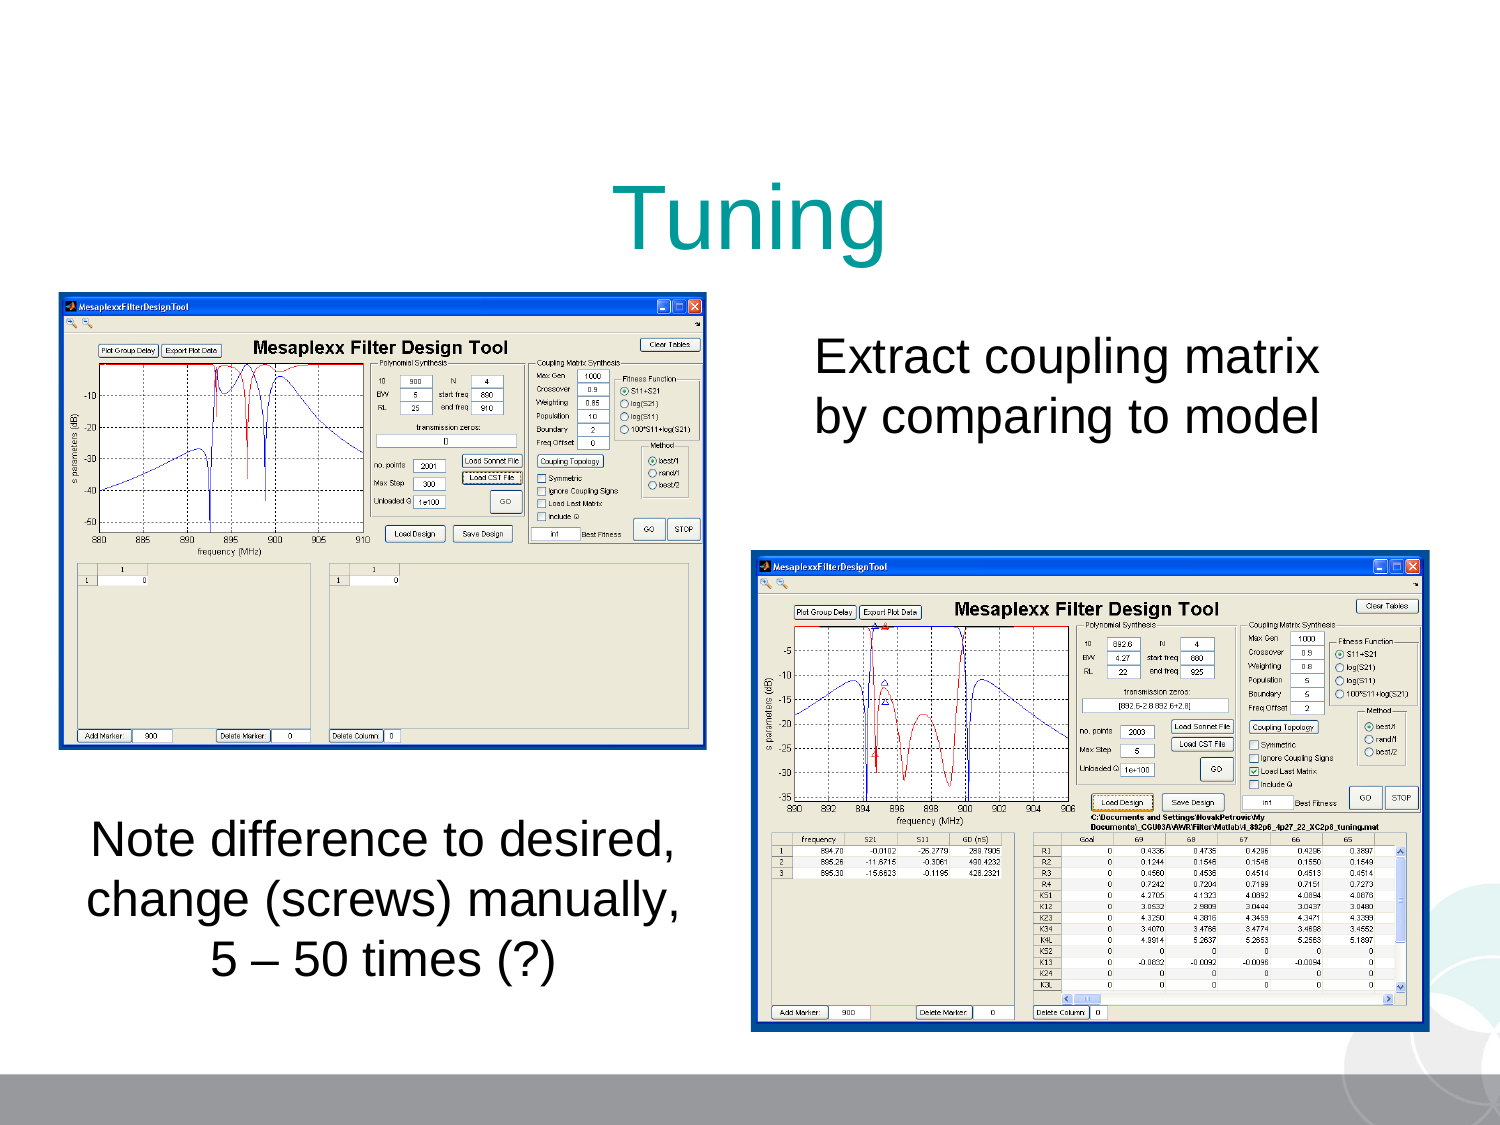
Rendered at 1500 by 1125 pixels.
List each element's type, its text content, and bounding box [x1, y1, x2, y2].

text_box Note difference to desired, change (screws) manually, 5 – 50 times (?) [71, 799, 697, 995]
text_box Extract coupling matrix by comparing to model [799, 316, 1336, 452]
picture [0, 550, 1500, 1125]
picture [58, 292, 707, 751]
title Tuning [62, 137, 1438, 288]
